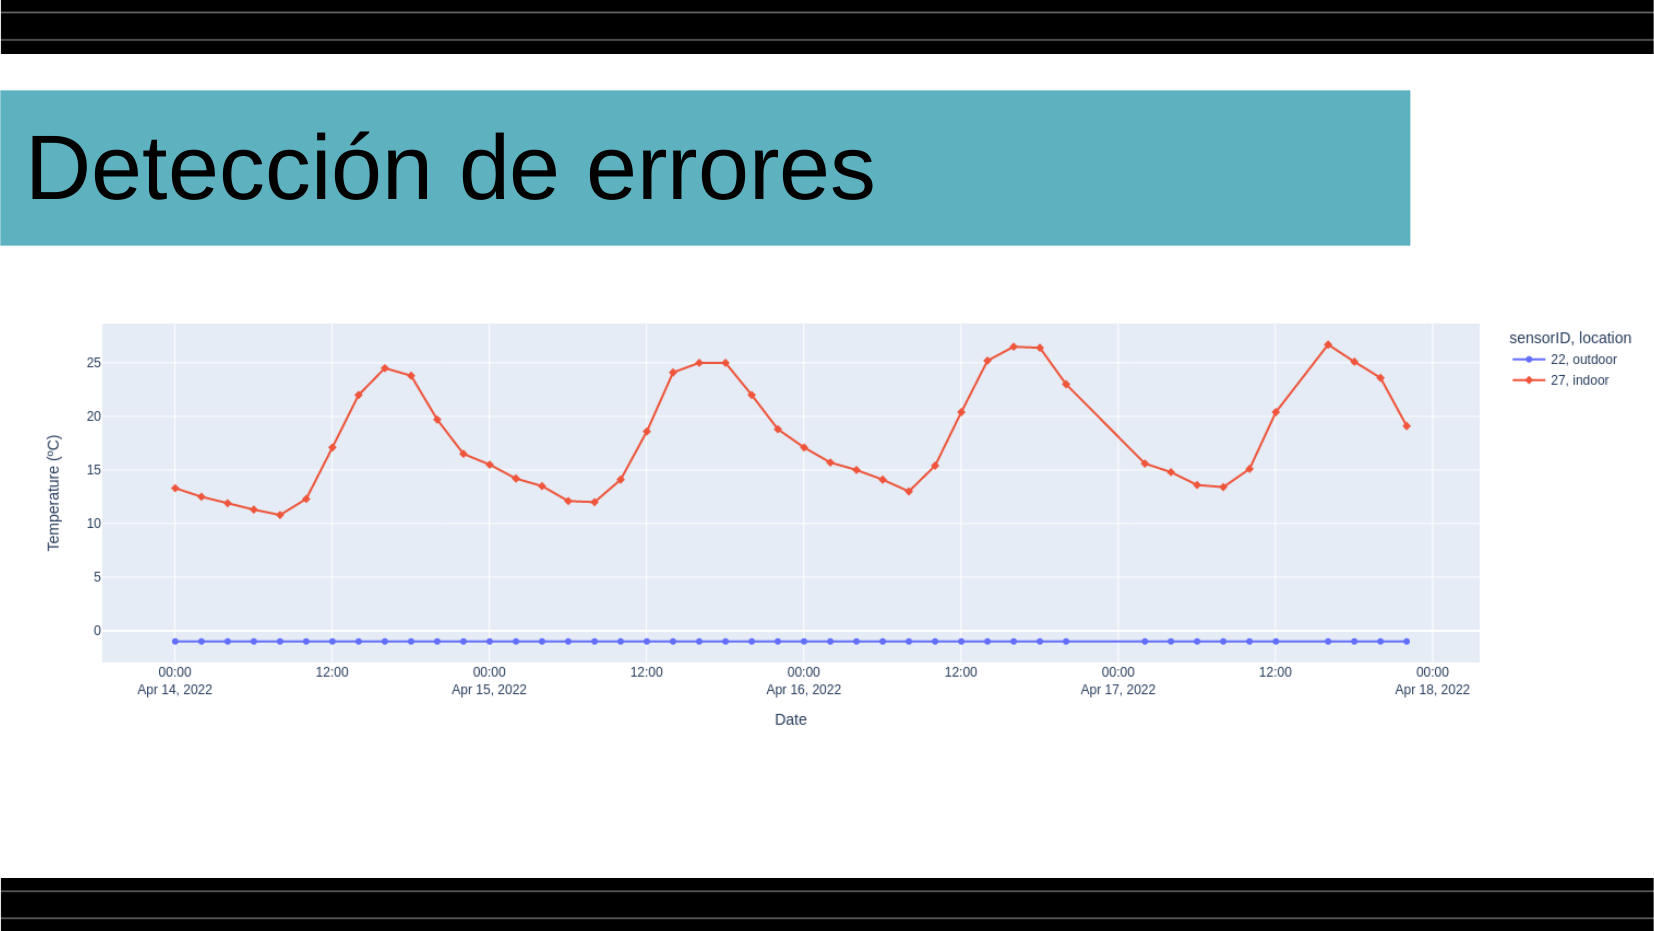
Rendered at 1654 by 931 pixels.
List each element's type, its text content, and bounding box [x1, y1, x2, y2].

picture [0, 0, 1654, 54]
picture [0, 878, 1654, 931]
picture [15, 258, 1650, 751]
title Detección de errores [0, 90, 1411, 246]
